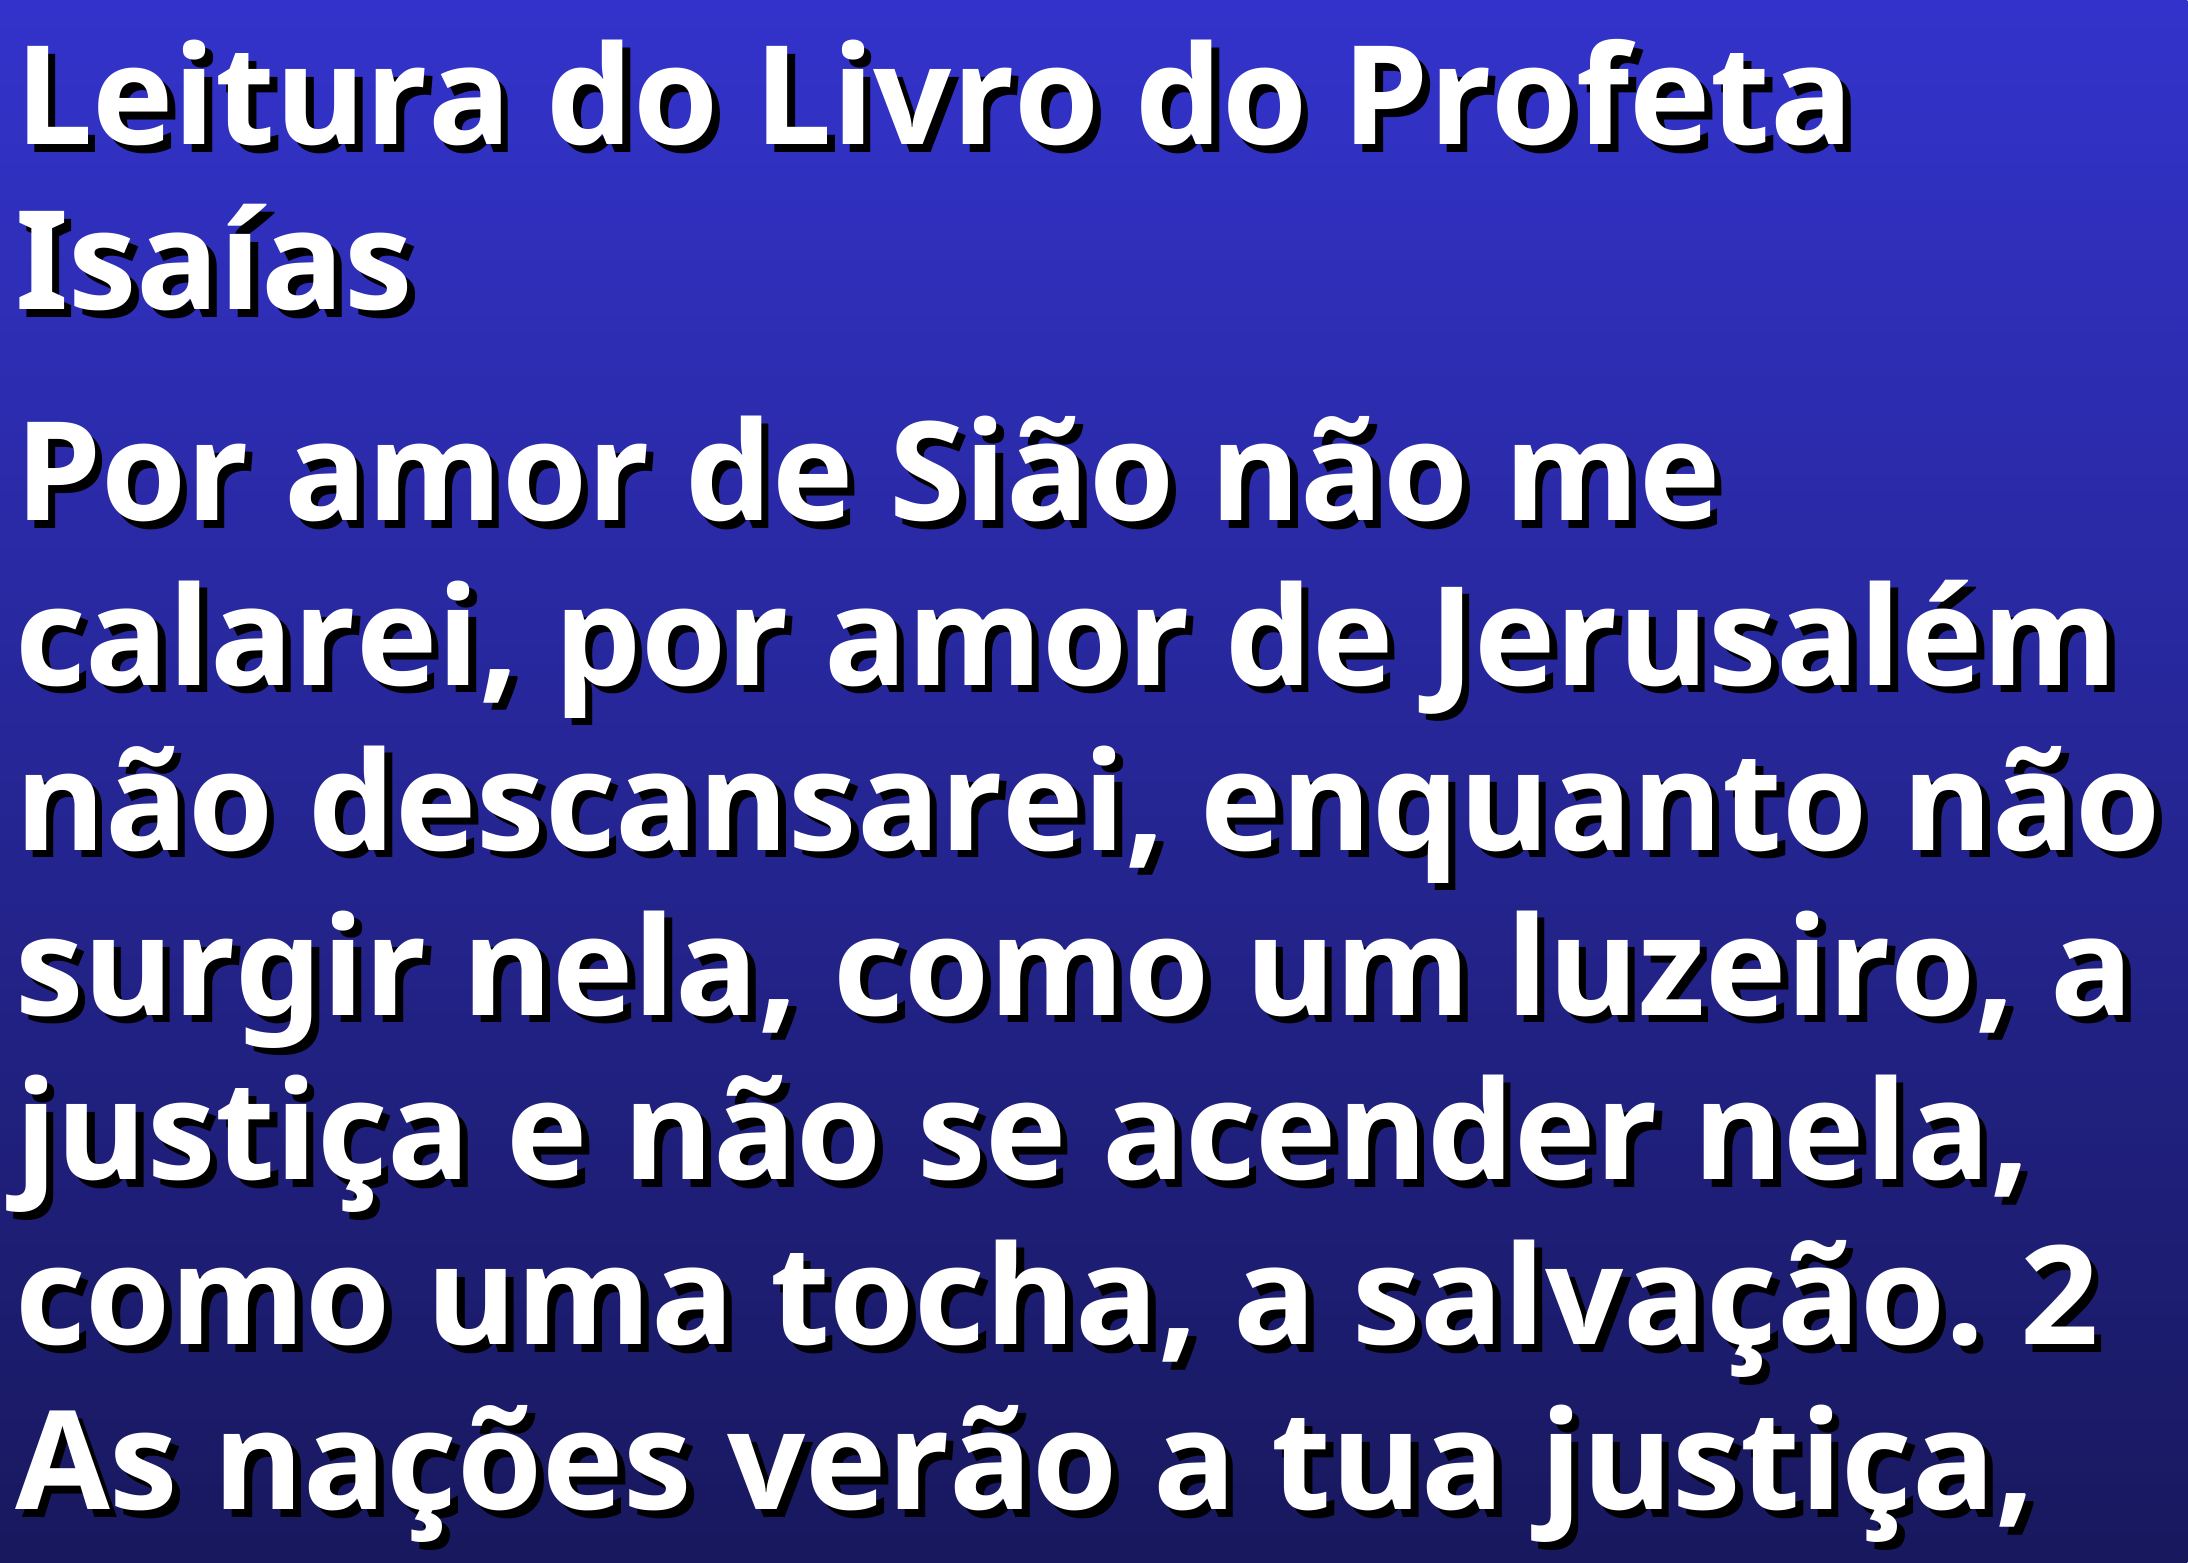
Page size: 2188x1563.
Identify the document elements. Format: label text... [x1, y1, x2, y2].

text_box Leitura do Livro do Profeta Isaías Por amor de Sião não me calarei, por amor de Jerusalém não descansarei, enquanto não surgir nela, como um luzeiro, a justiça e não se acender nela, como uma tocha, a salvação. 2 As nações verão a tua justiça, [0, 0, 2188, 1546]
